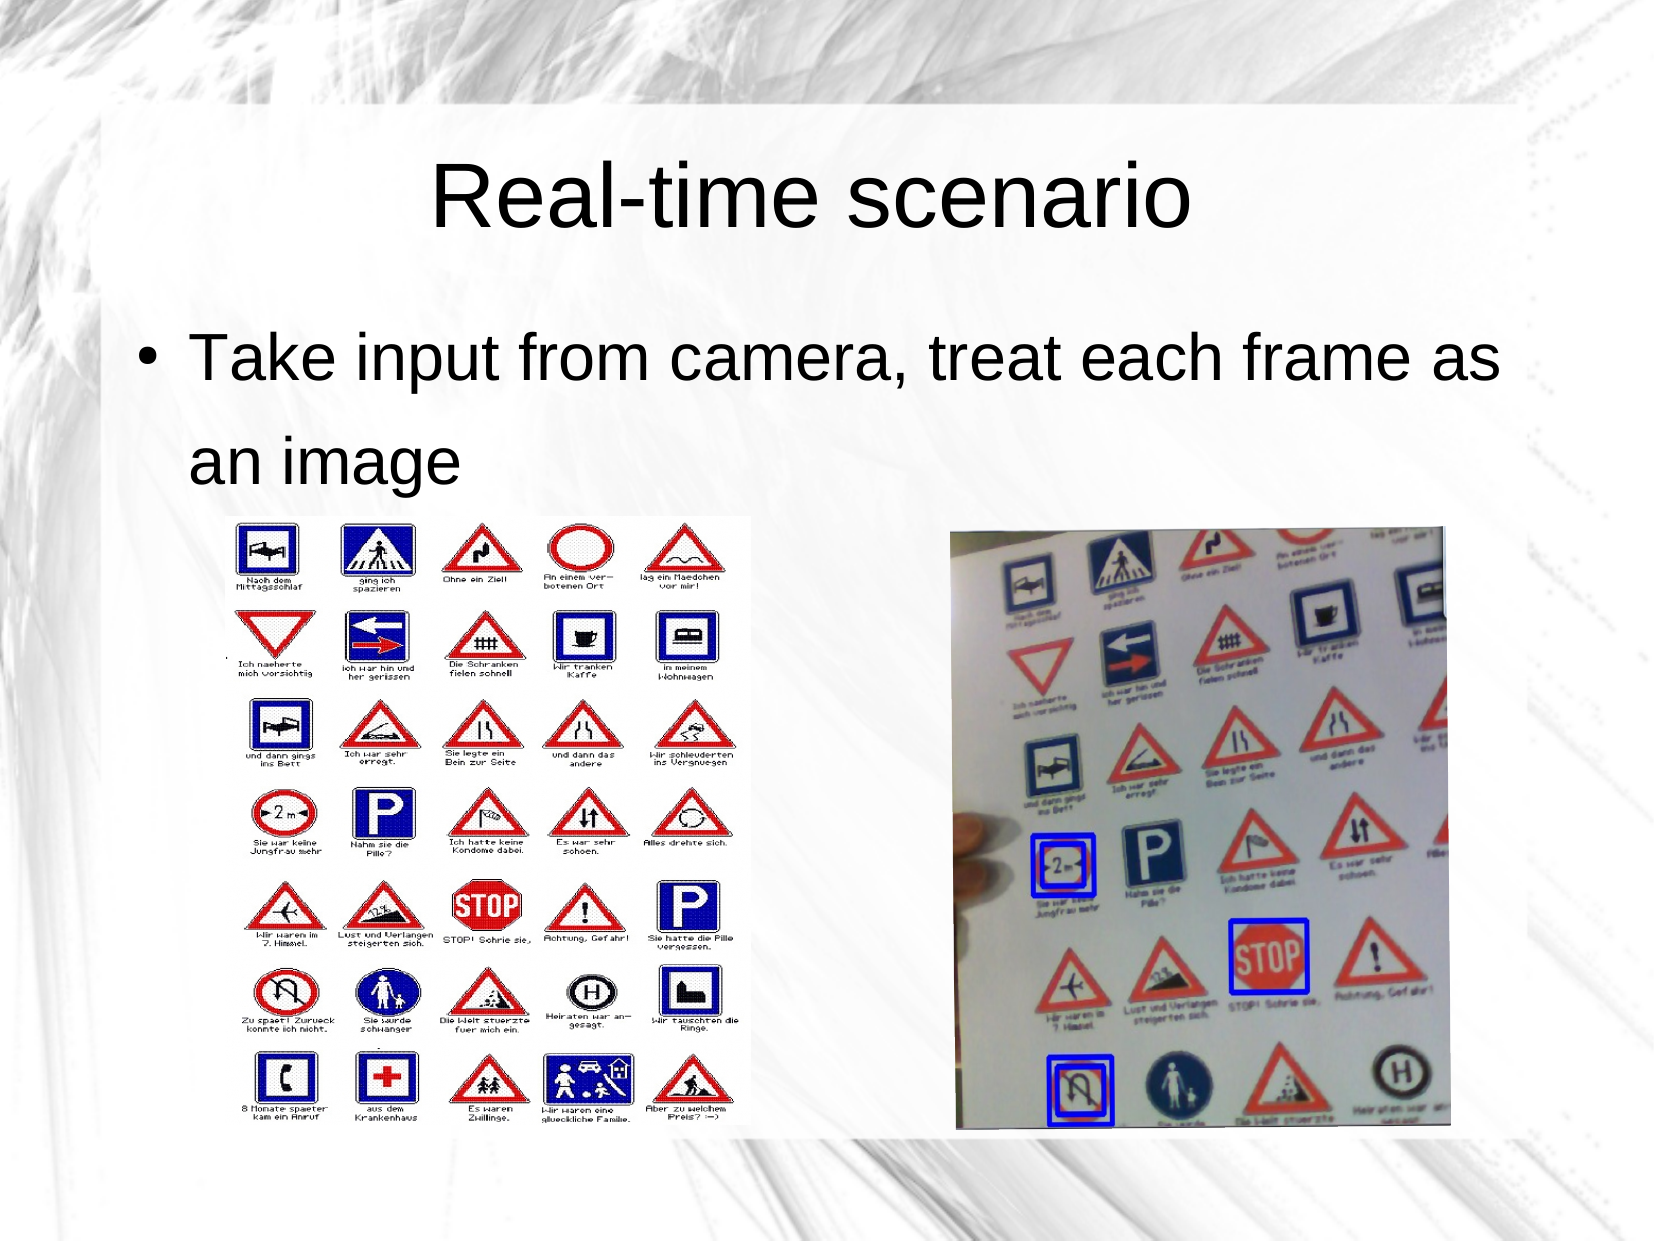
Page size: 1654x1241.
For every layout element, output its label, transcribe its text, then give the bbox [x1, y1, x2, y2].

picture [0, 0, 1654, 1241]
title Real-time scenario [118, 112, 1506, 281]
list Take input from camera, treat each frame as an image [118, 319, 1571, 945]
